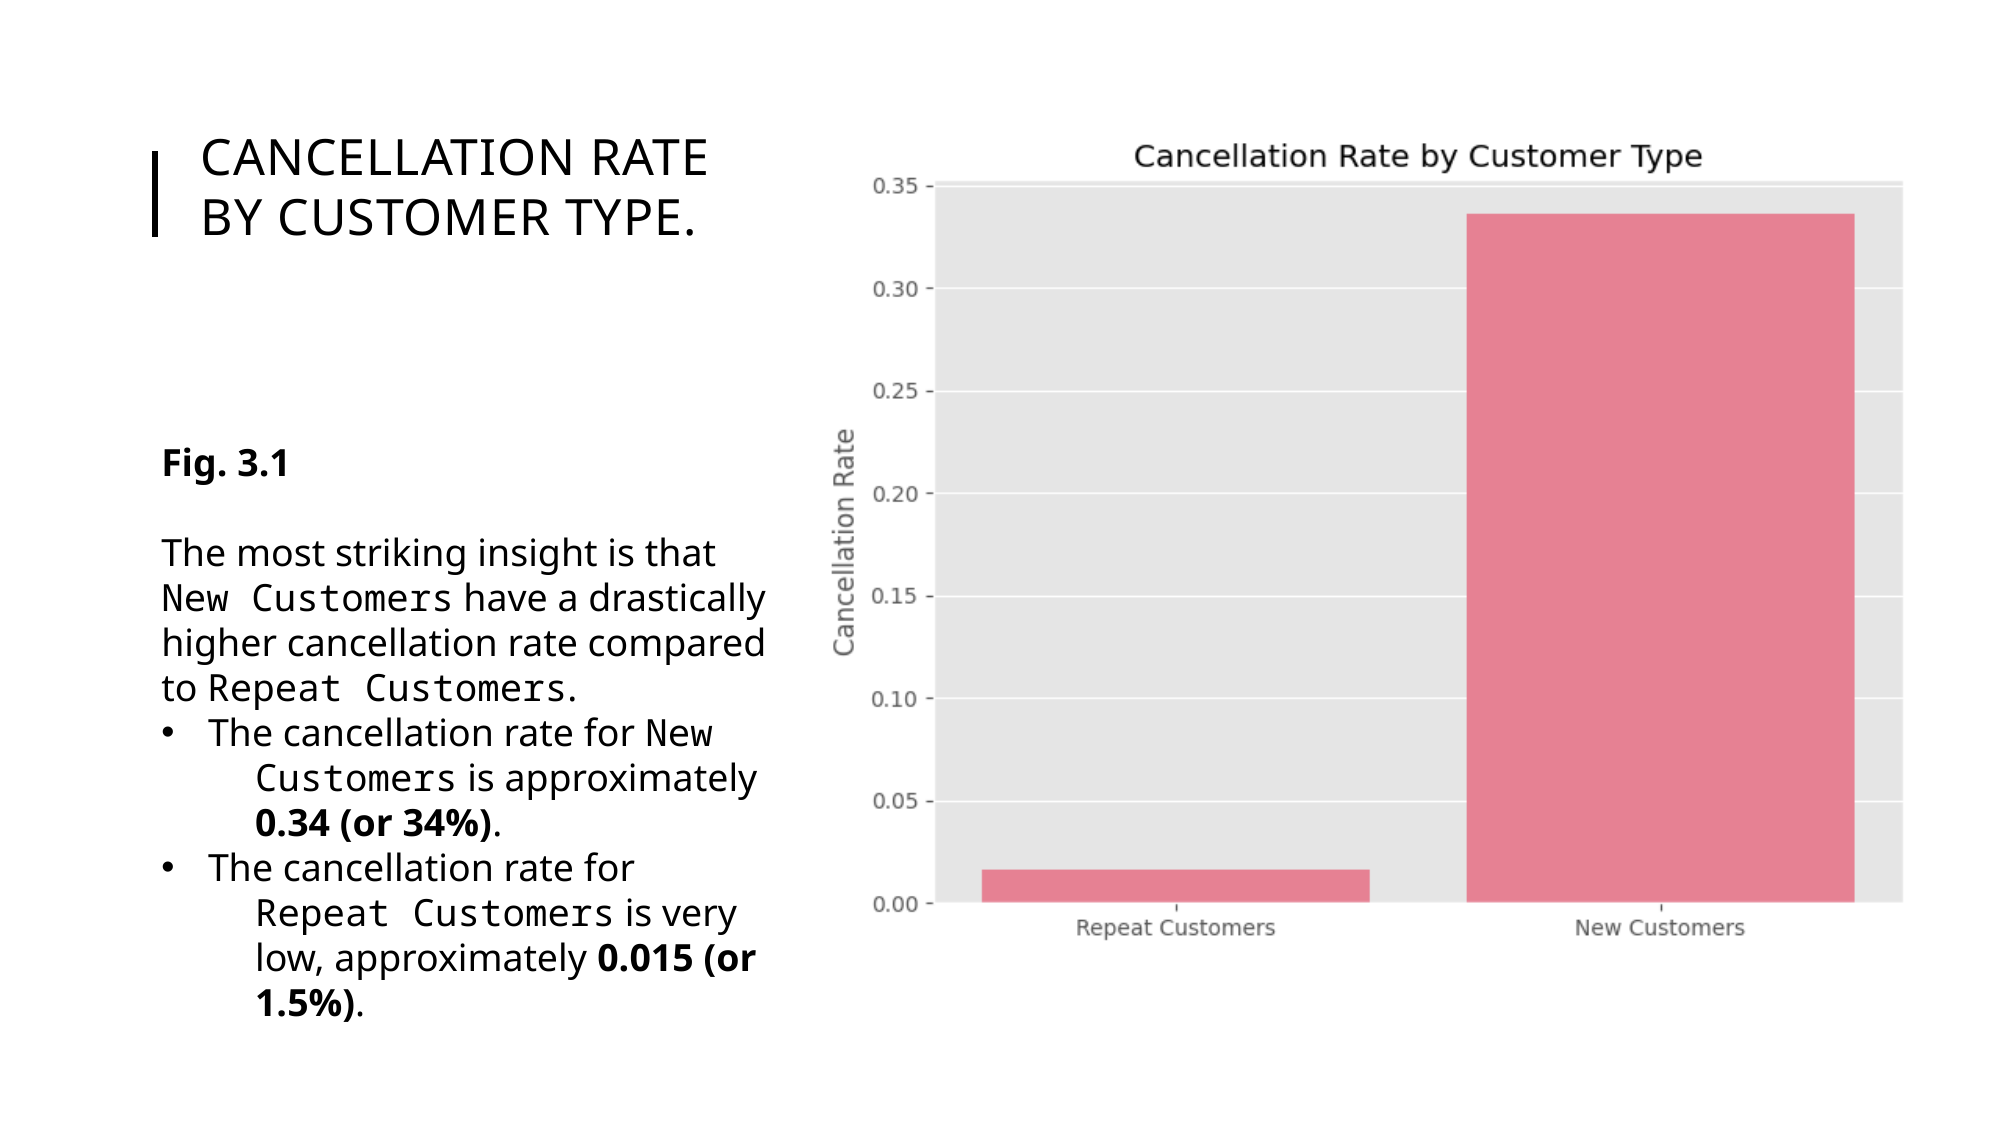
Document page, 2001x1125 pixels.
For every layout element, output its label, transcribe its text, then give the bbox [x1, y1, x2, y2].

text_box Fig. 3.1 The most striking insight is that New Customers have a drastically higher cancellation rate compared to Repeat Customers. The cancellation rate for New Customers is approximately 0.34 (or 34%). The cancellation rate for Repeat Customers is very low, approximately 0.015 (or 1.5%). [146, 431, 794, 1038]
list Cancellation rate by customer type. [185, 63, 752, 253]
picture [818, 129, 1919, 956]
